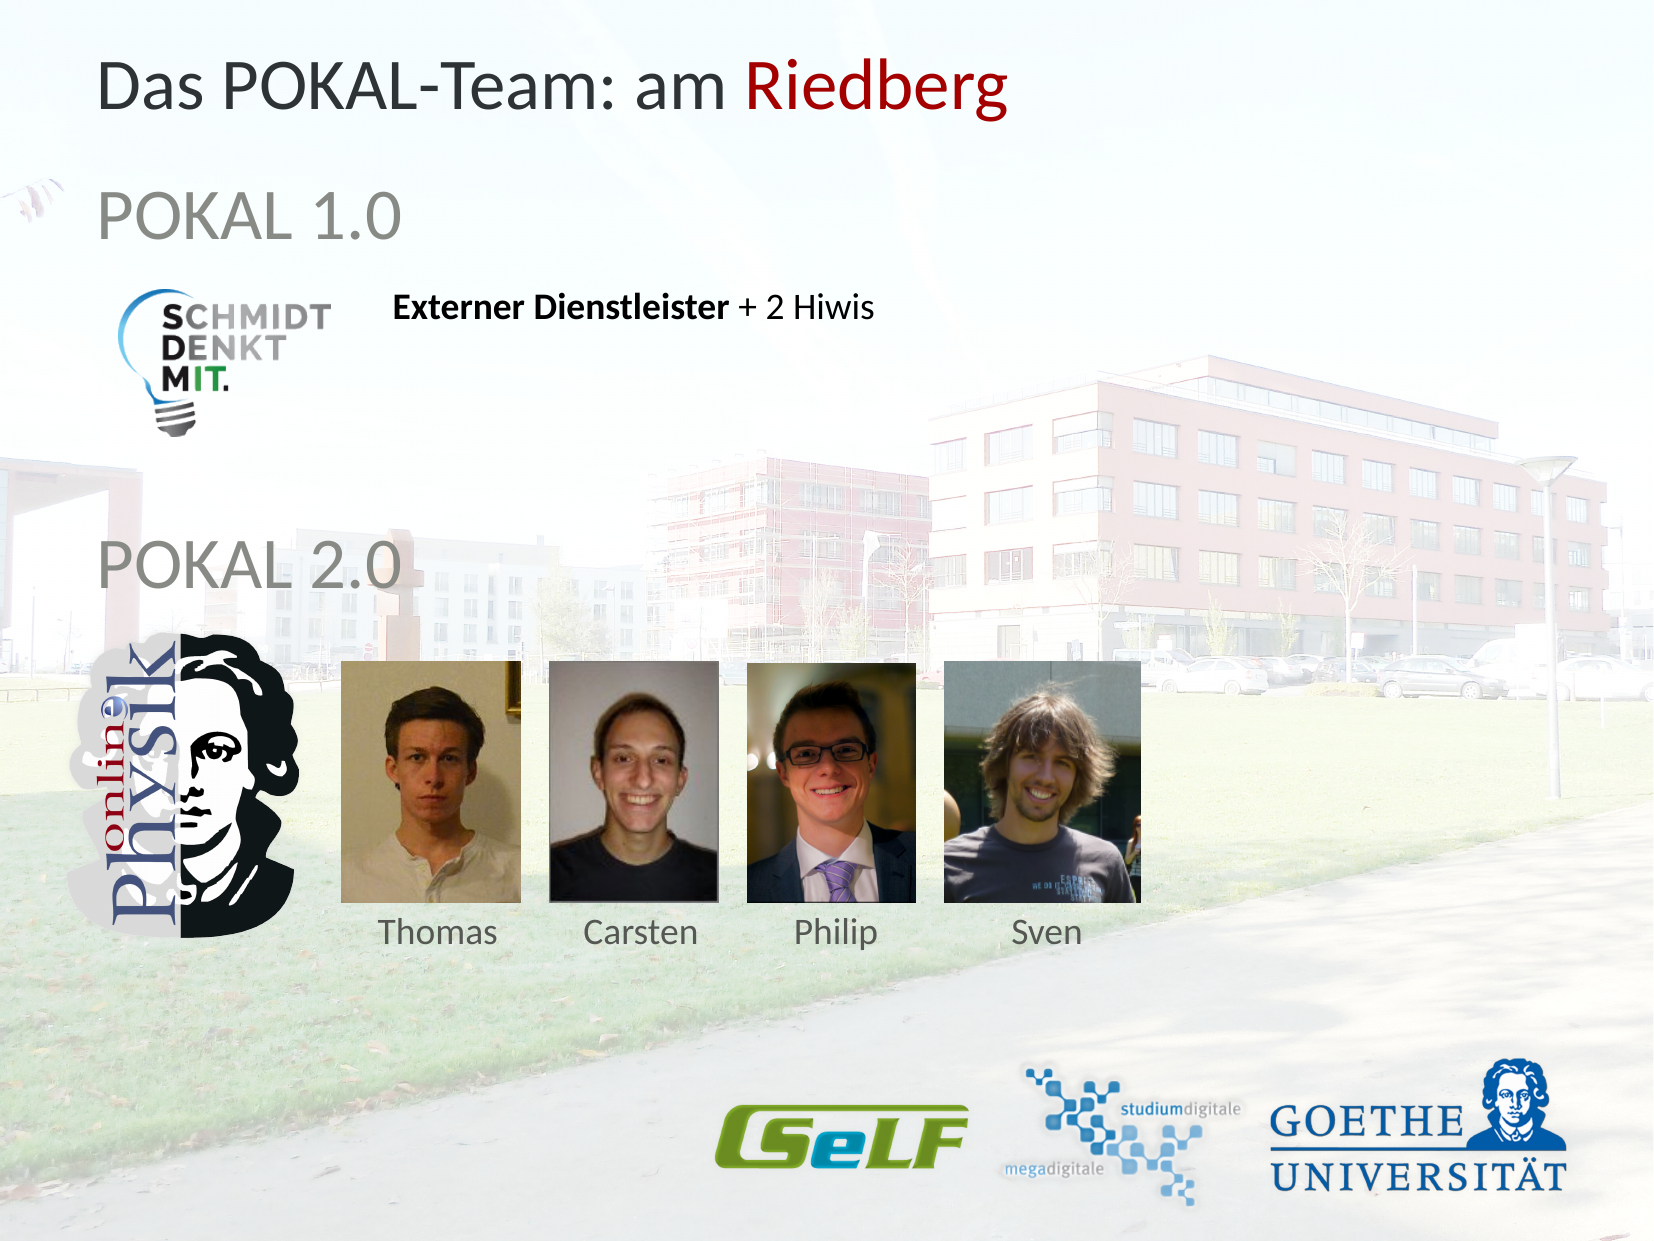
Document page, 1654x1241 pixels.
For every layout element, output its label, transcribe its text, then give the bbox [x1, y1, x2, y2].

text_box Thomas [362, 908, 514, 962]
text_box Das POKAL-Team: am Riedberg [81, 47, 1025, 136]
text_box Externer Dienstleister + 2 Hiwis [377, 283, 891, 337]
text_box POKAL 1.0 [81, 177, 418, 265]
text_box POKAL 2.0 [81, 526, 418, 615]
text_box Sven [996, 908, 1123, 962]
text_box Philip [779, 908, 895, 962]
text_box Carsten [568, 908, 733, 962]
picture [0, 0, 1654, 1241]
